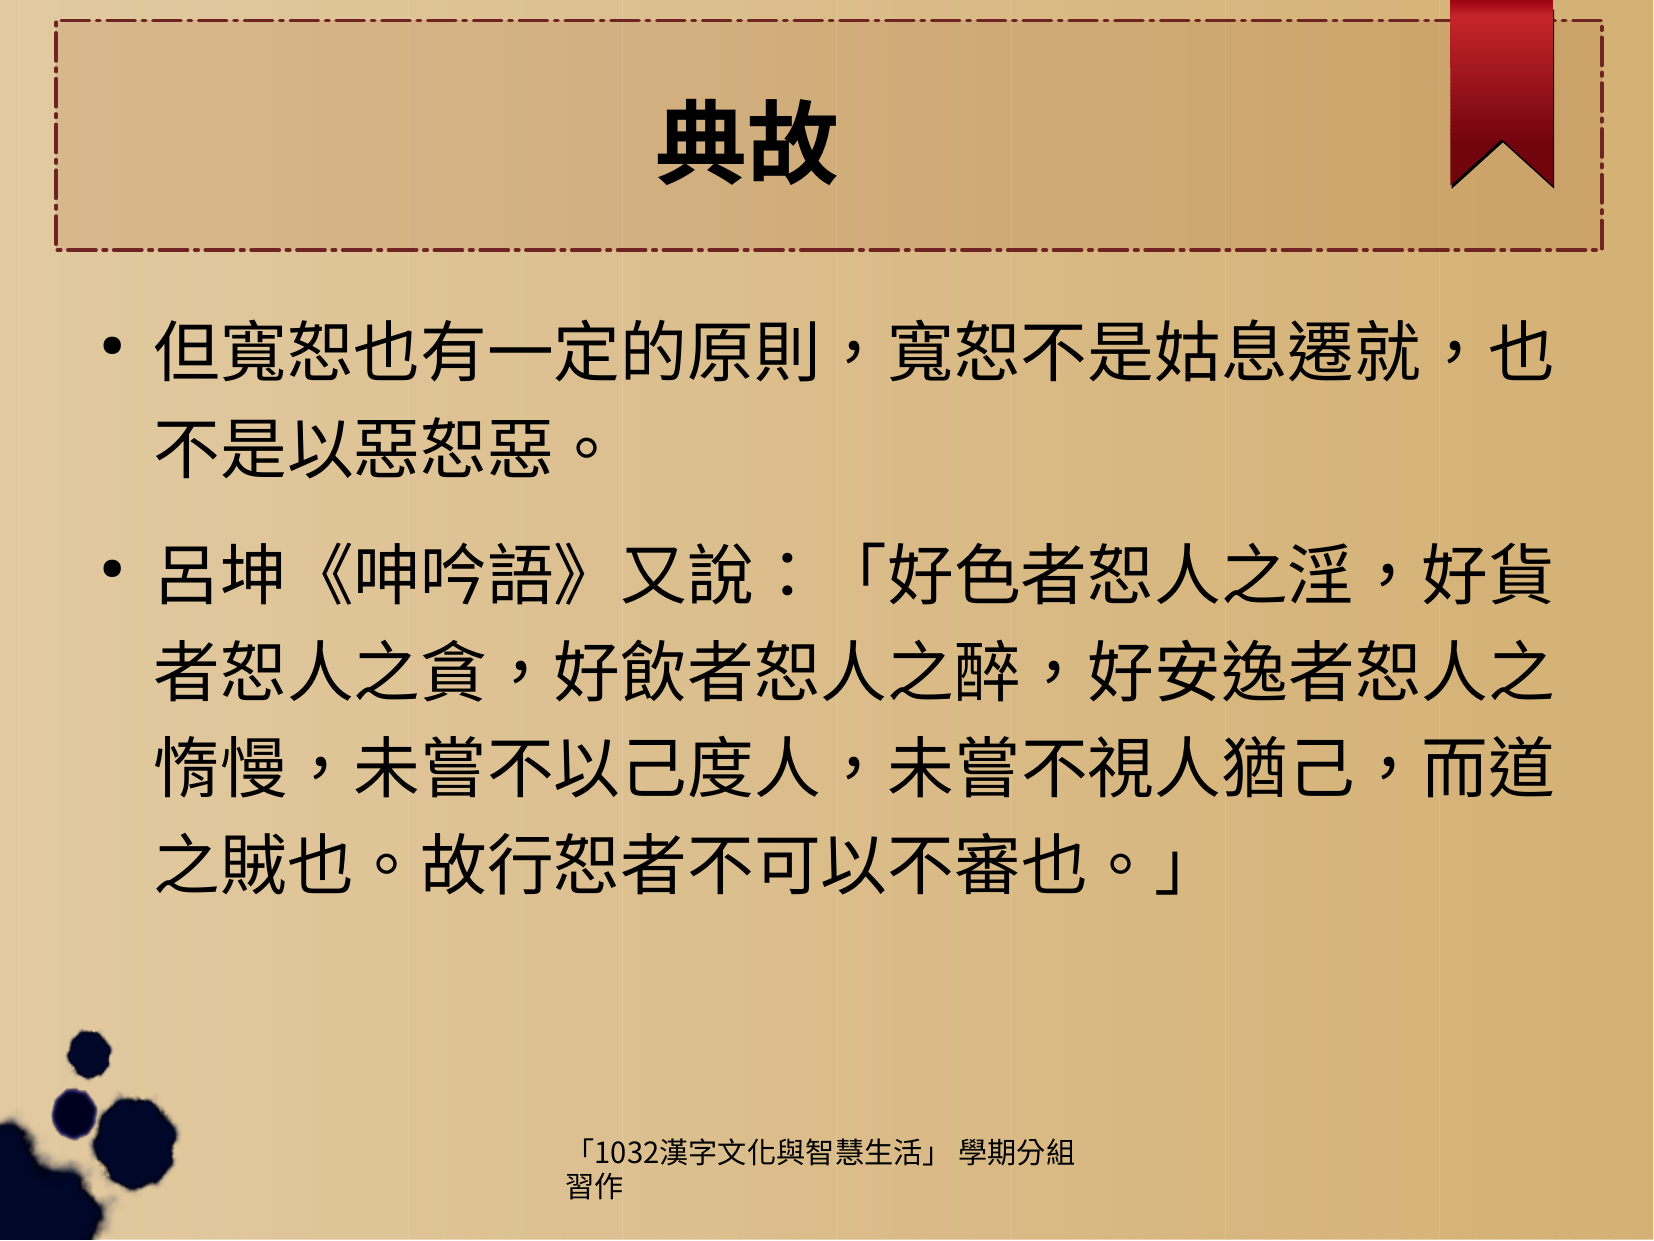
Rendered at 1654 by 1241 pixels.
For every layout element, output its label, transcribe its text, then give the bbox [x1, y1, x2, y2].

title 典故 [82, 47, 1412, 229]
list 但寬恕也有一定的原則，寬恕不是姑息遷就，也不是以惡恕惡。 呂坤《呻吟語》又說：「好色者恕人之淫，好貨者恕人之貪，好飲者恕人之醉，好安逸者恕人之惰慢，未嘗不以己度人，未嘗不視人猶己，而道之賊也。故行恕者不可以不審也。」 [82, 299, 1571, 1019]
